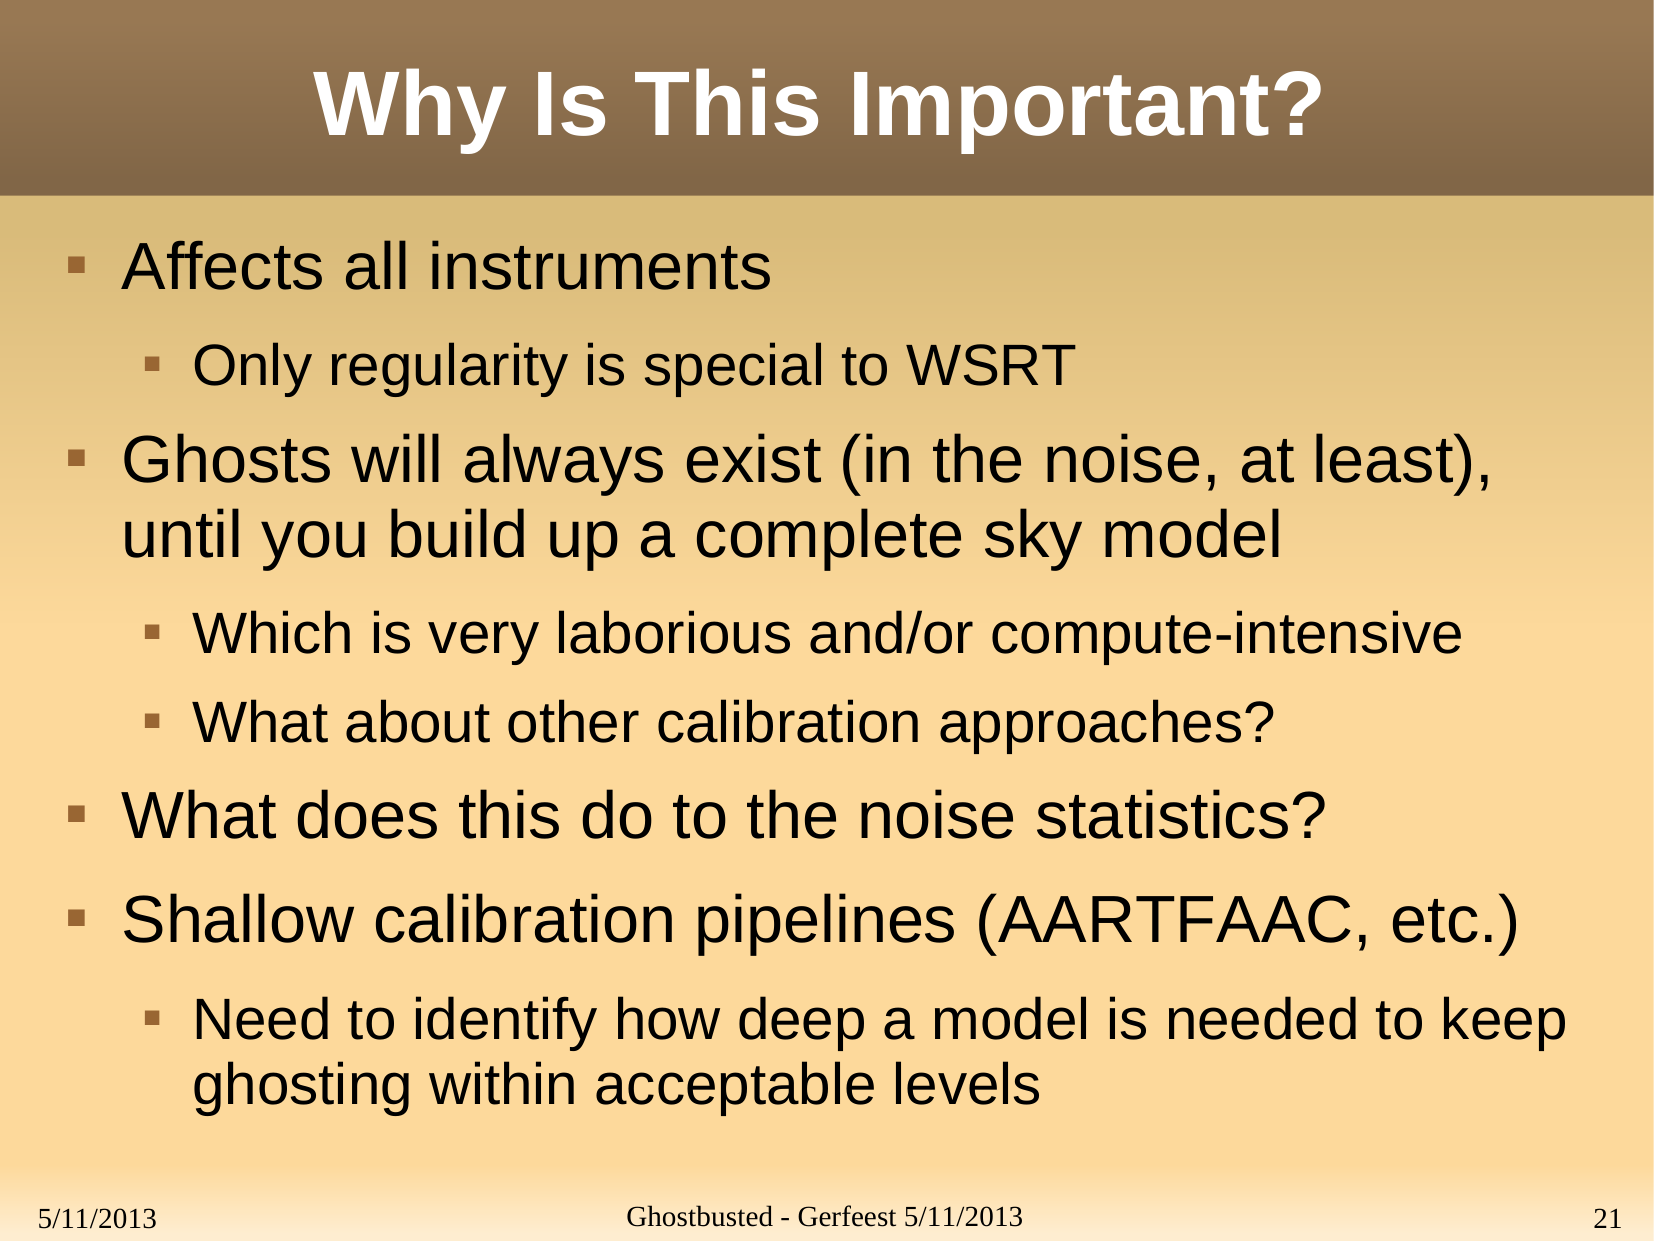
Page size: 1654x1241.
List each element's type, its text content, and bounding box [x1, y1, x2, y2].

picture [0, 0, 1654, 1241]
title Why Is This Important? [76, 0, 1565, 208]
list Affects all instruments Only regularity is special to WSRT Ghosts will always exist (in the noise, at least), until you build up a complete sky model Which is very laborious and/or compute-intensive What about other calibration approaches? What does this do to the noise statistics? Shallow calibration pipelines (AARTFAAC, etc.) Need to identify how deep a model is needed to keep ghosting within acceptable levels [50, 228, 1618, 1155]
